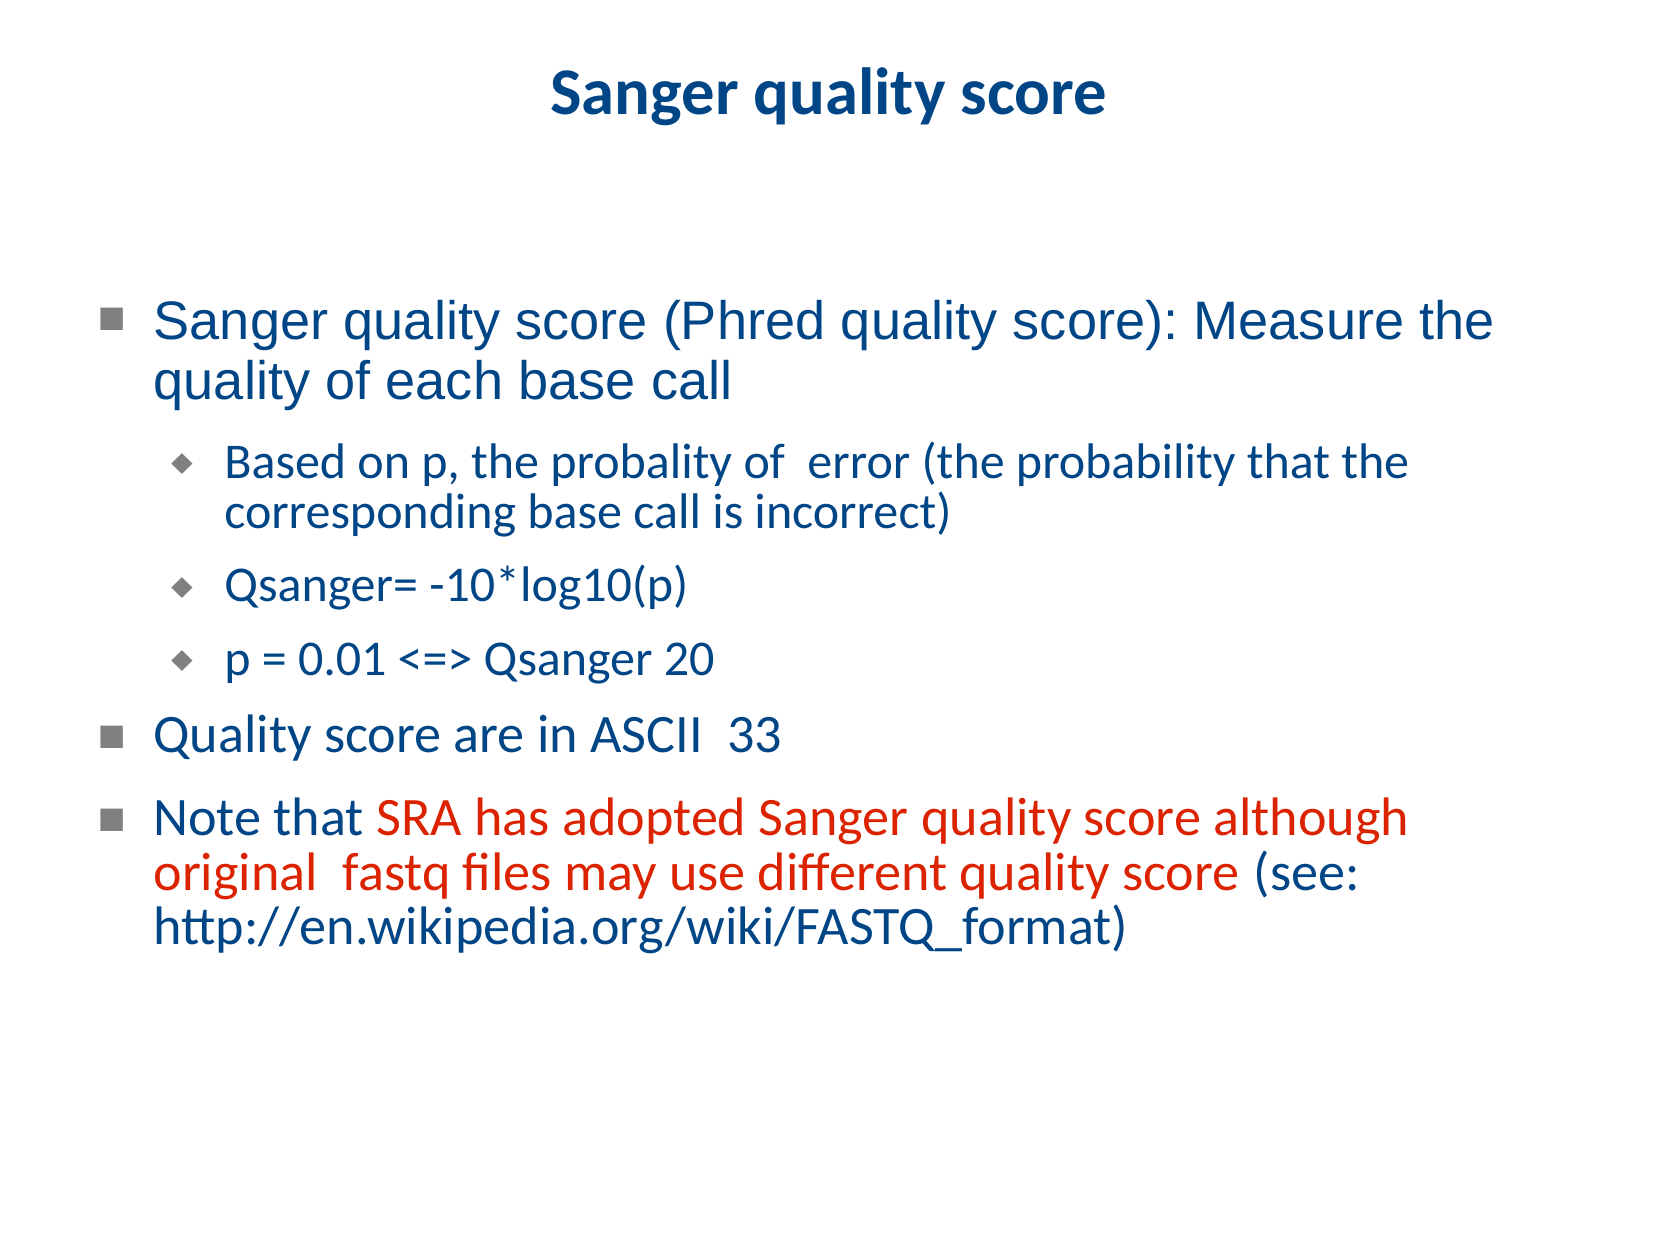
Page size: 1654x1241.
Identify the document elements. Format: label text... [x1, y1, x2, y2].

title Sanger quality score [85, 18, 1574, 177]
list Sanger quality score (Phred quality score): Measure the quality of each base call Based on p, the probality of error (the probability that the corresponding base call is incorrect) Qsanger= -10*log10(p) p = 0.01 <=> Qsanger 20 Quality score are in ASCII 33 Note that SRA has adopted Sanger quality score although original fastq files may use different quality score (see: http://en.wikipedia.org/wiki/FASTQ_format) [82, 290, 1571, 1109]
